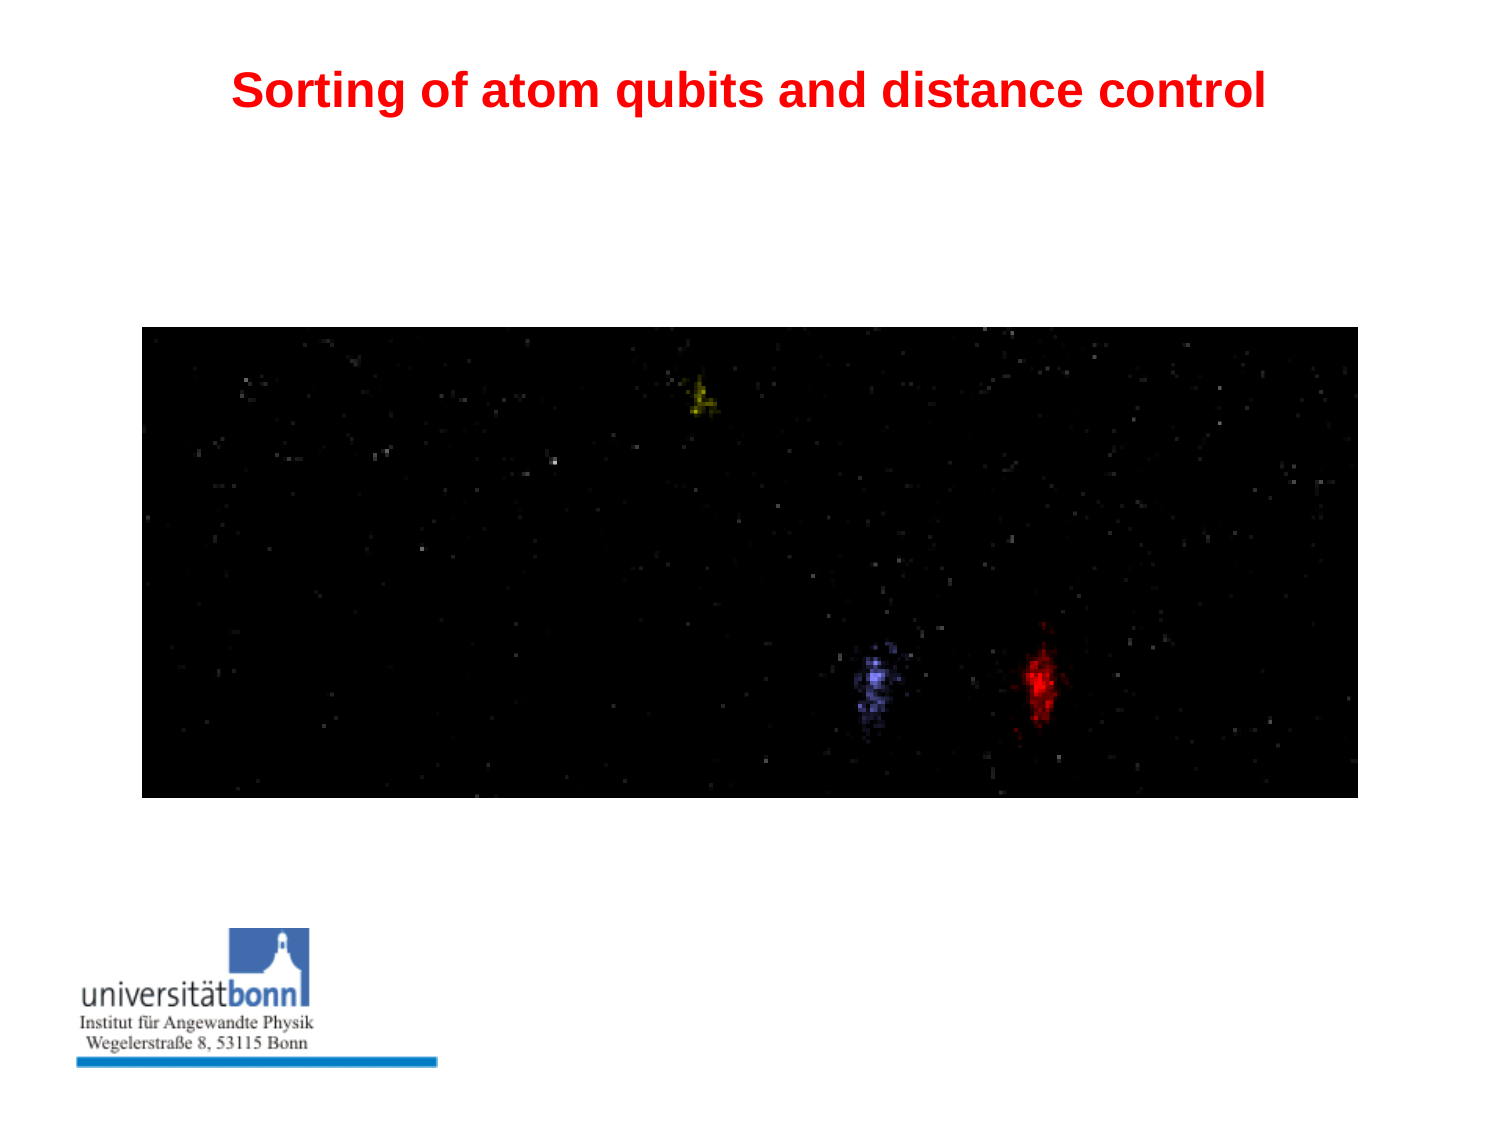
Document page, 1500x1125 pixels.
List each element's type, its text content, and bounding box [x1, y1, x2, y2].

text_box Sorting of atom qubits and distance control [87, 49, 1413, 126]
picture [76, 928, 438, 1068]
picture [142, 327, 1358, 798]
